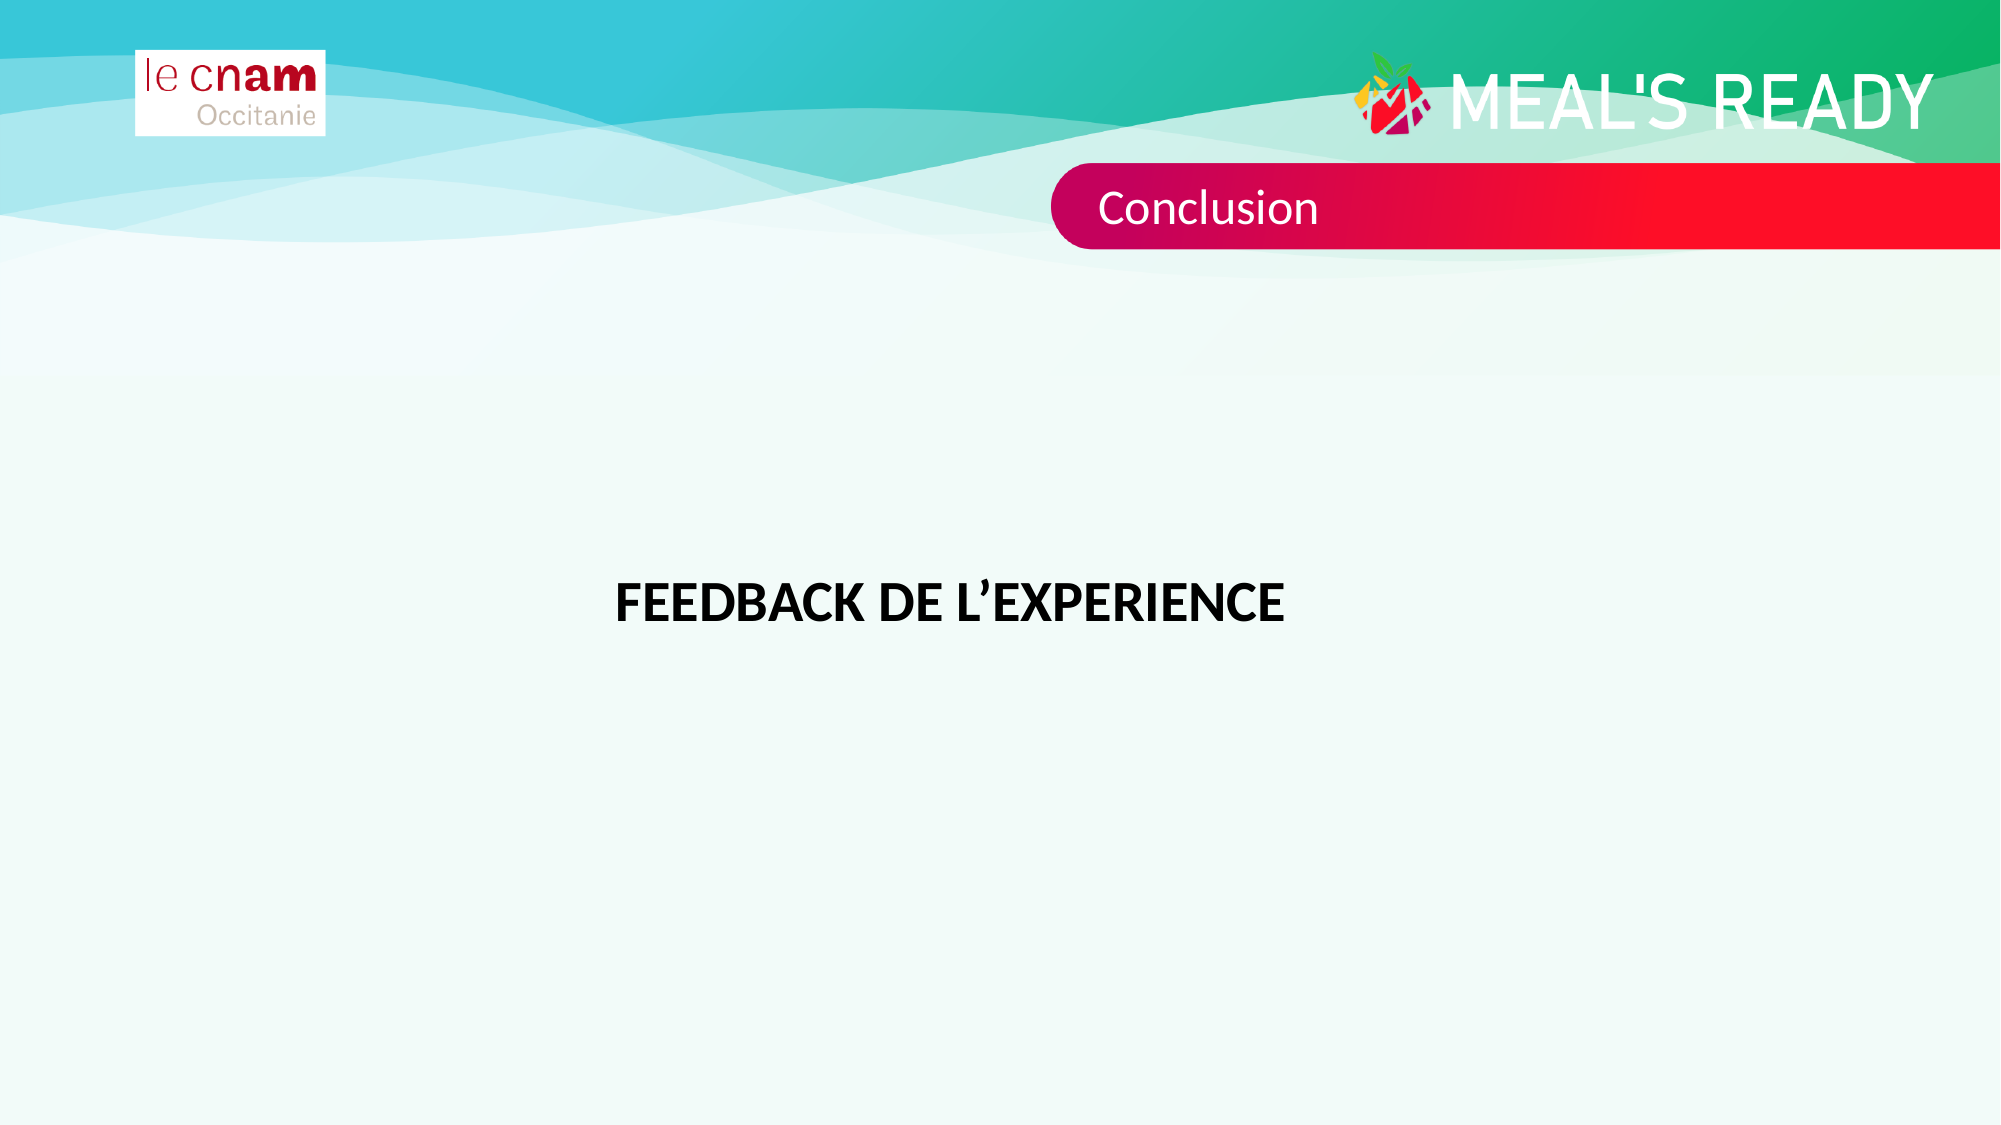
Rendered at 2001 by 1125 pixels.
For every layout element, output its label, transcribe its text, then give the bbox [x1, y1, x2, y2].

text_box FEEDBACK DE L’EXPERIENCE [600, 555, 1334, 642]
picture [0, 0, 2000, 1125]
text_box Conclusion [1083, 173, 2000, 244]
